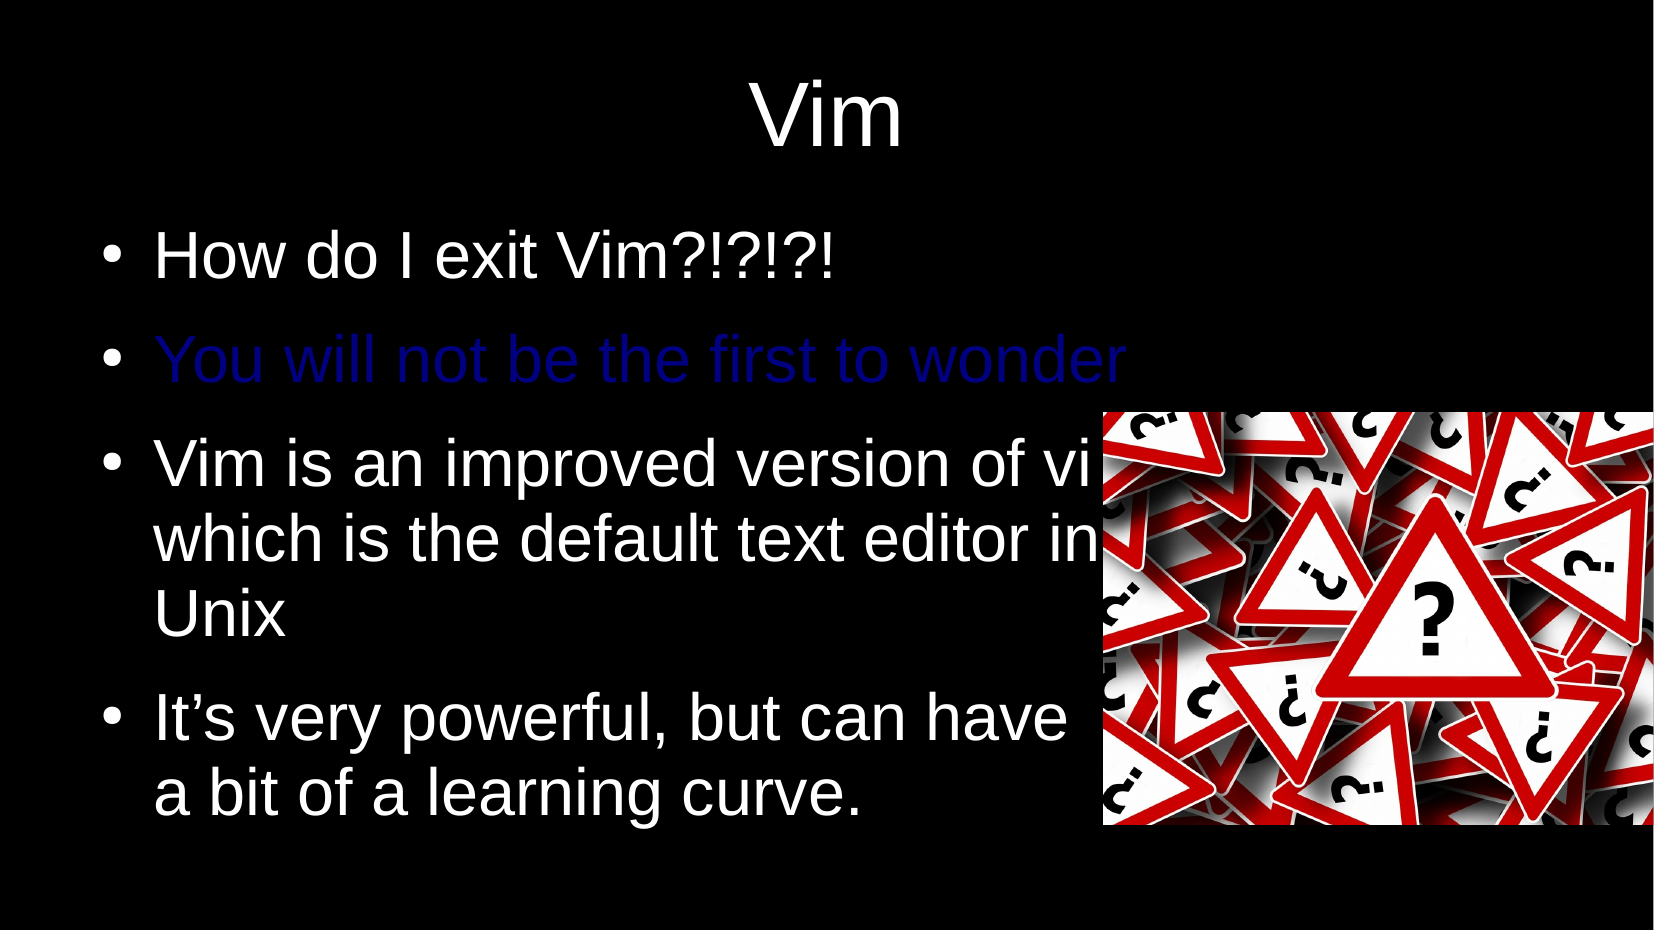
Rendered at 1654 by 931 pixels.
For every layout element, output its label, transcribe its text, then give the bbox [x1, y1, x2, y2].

picture [1103, 412, 1654, 826]
title Vim [82, 37, 1571, 193]
list How do I exit Vim?!?!?! You will not be the first to wonder Vim is an improved version of vi which is the default text editor in Unix It’s very powerful, but can have a bit of a learning curve. [82, 217, 1163, 931]
